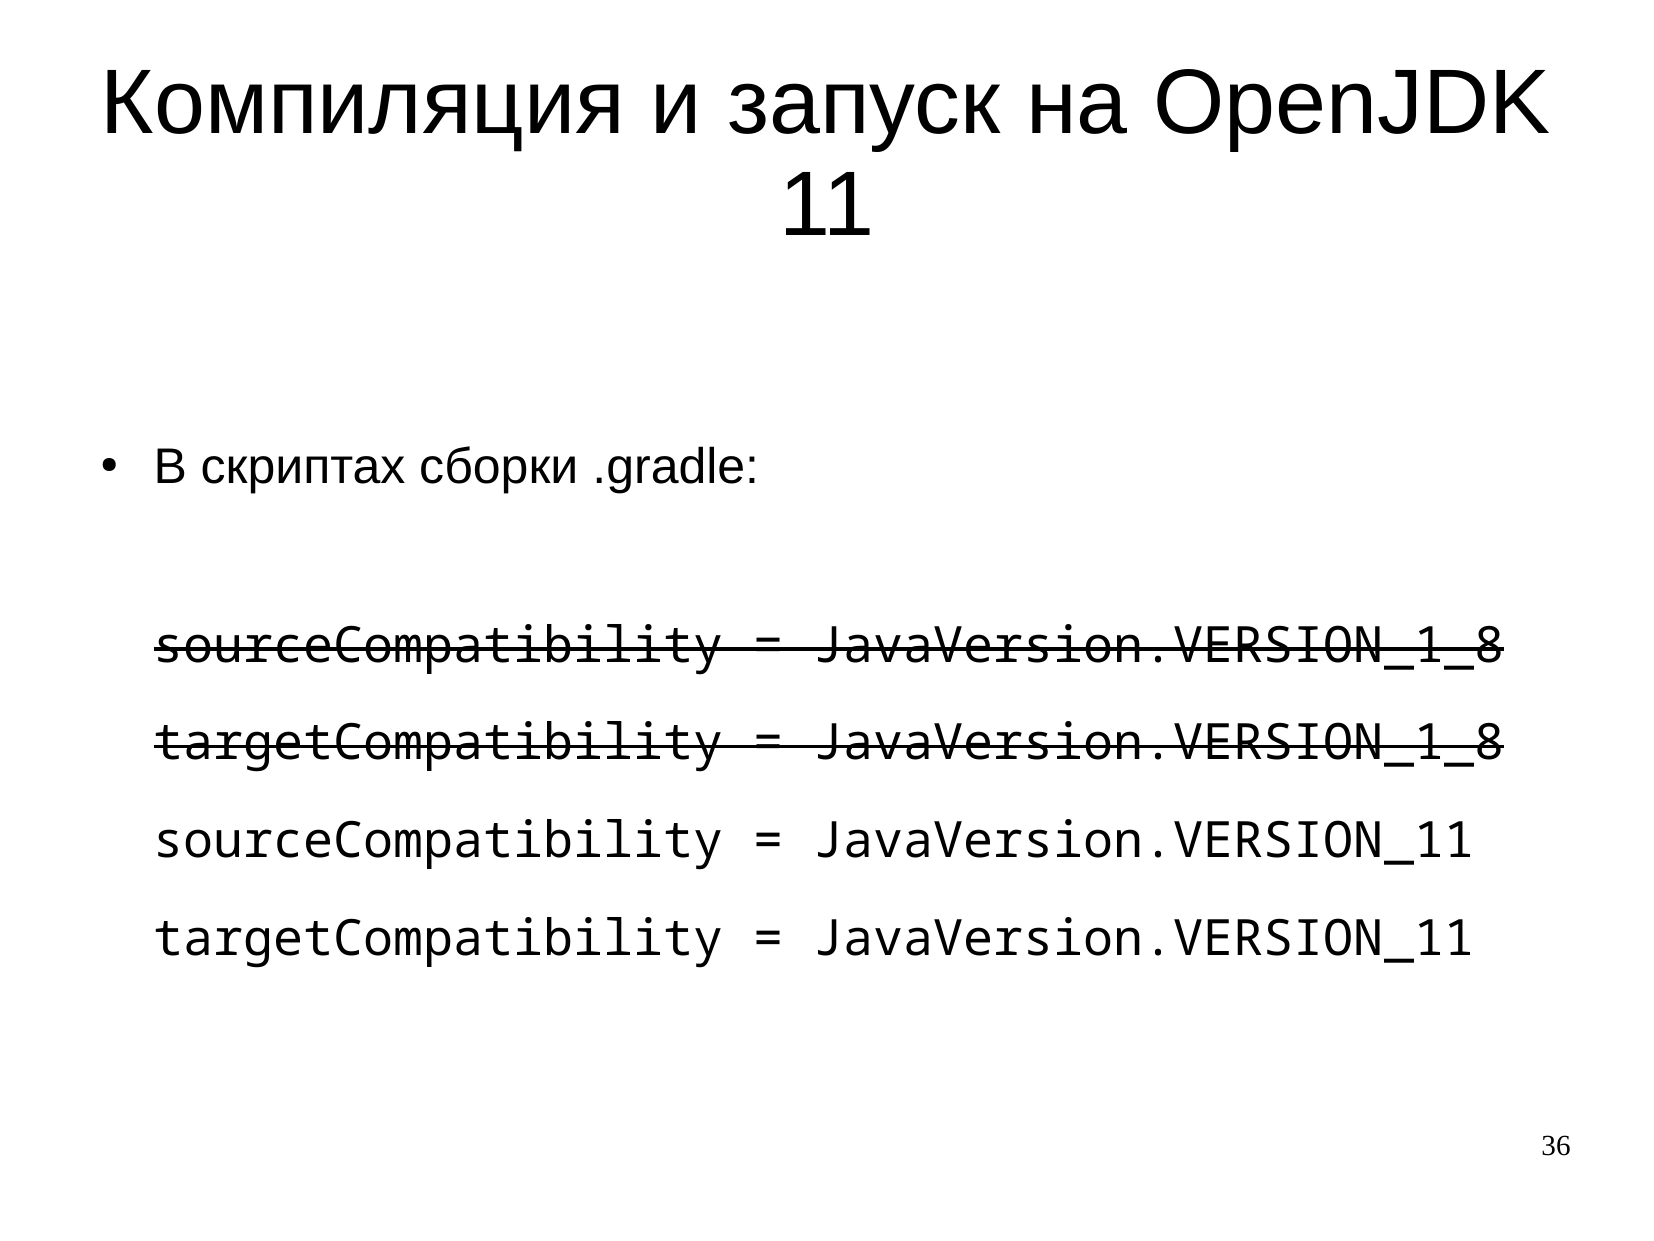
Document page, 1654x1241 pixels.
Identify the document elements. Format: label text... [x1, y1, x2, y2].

title Компиляция и запуск на OpenJDK 11 [82, 49, 1571, 257]
list В скриптах сборки .gradle: sourceCompatibility = JavaVersion.VERSION_1_8 targetCompatibility = JavaVersion.VERSION_1_8 sourceCompatibility = JavaVersion.VERSION_11 targetCompatibility = JavaVersion.VERSION_11 [82, 438, 1571, 1158]
